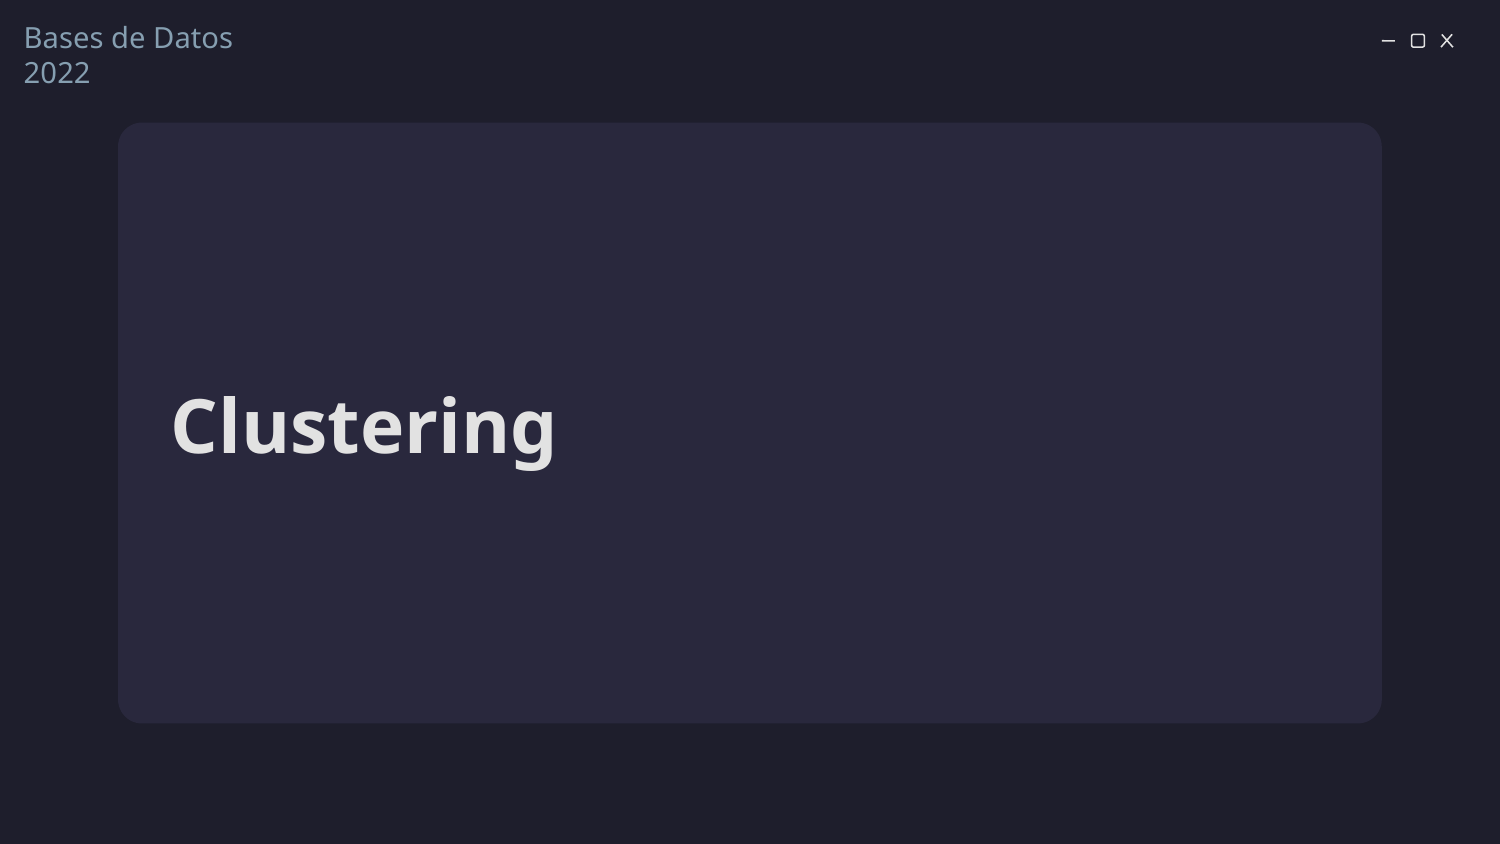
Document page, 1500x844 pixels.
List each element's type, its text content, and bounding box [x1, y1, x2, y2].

title Clustering [155, 199, 1121, 647]
